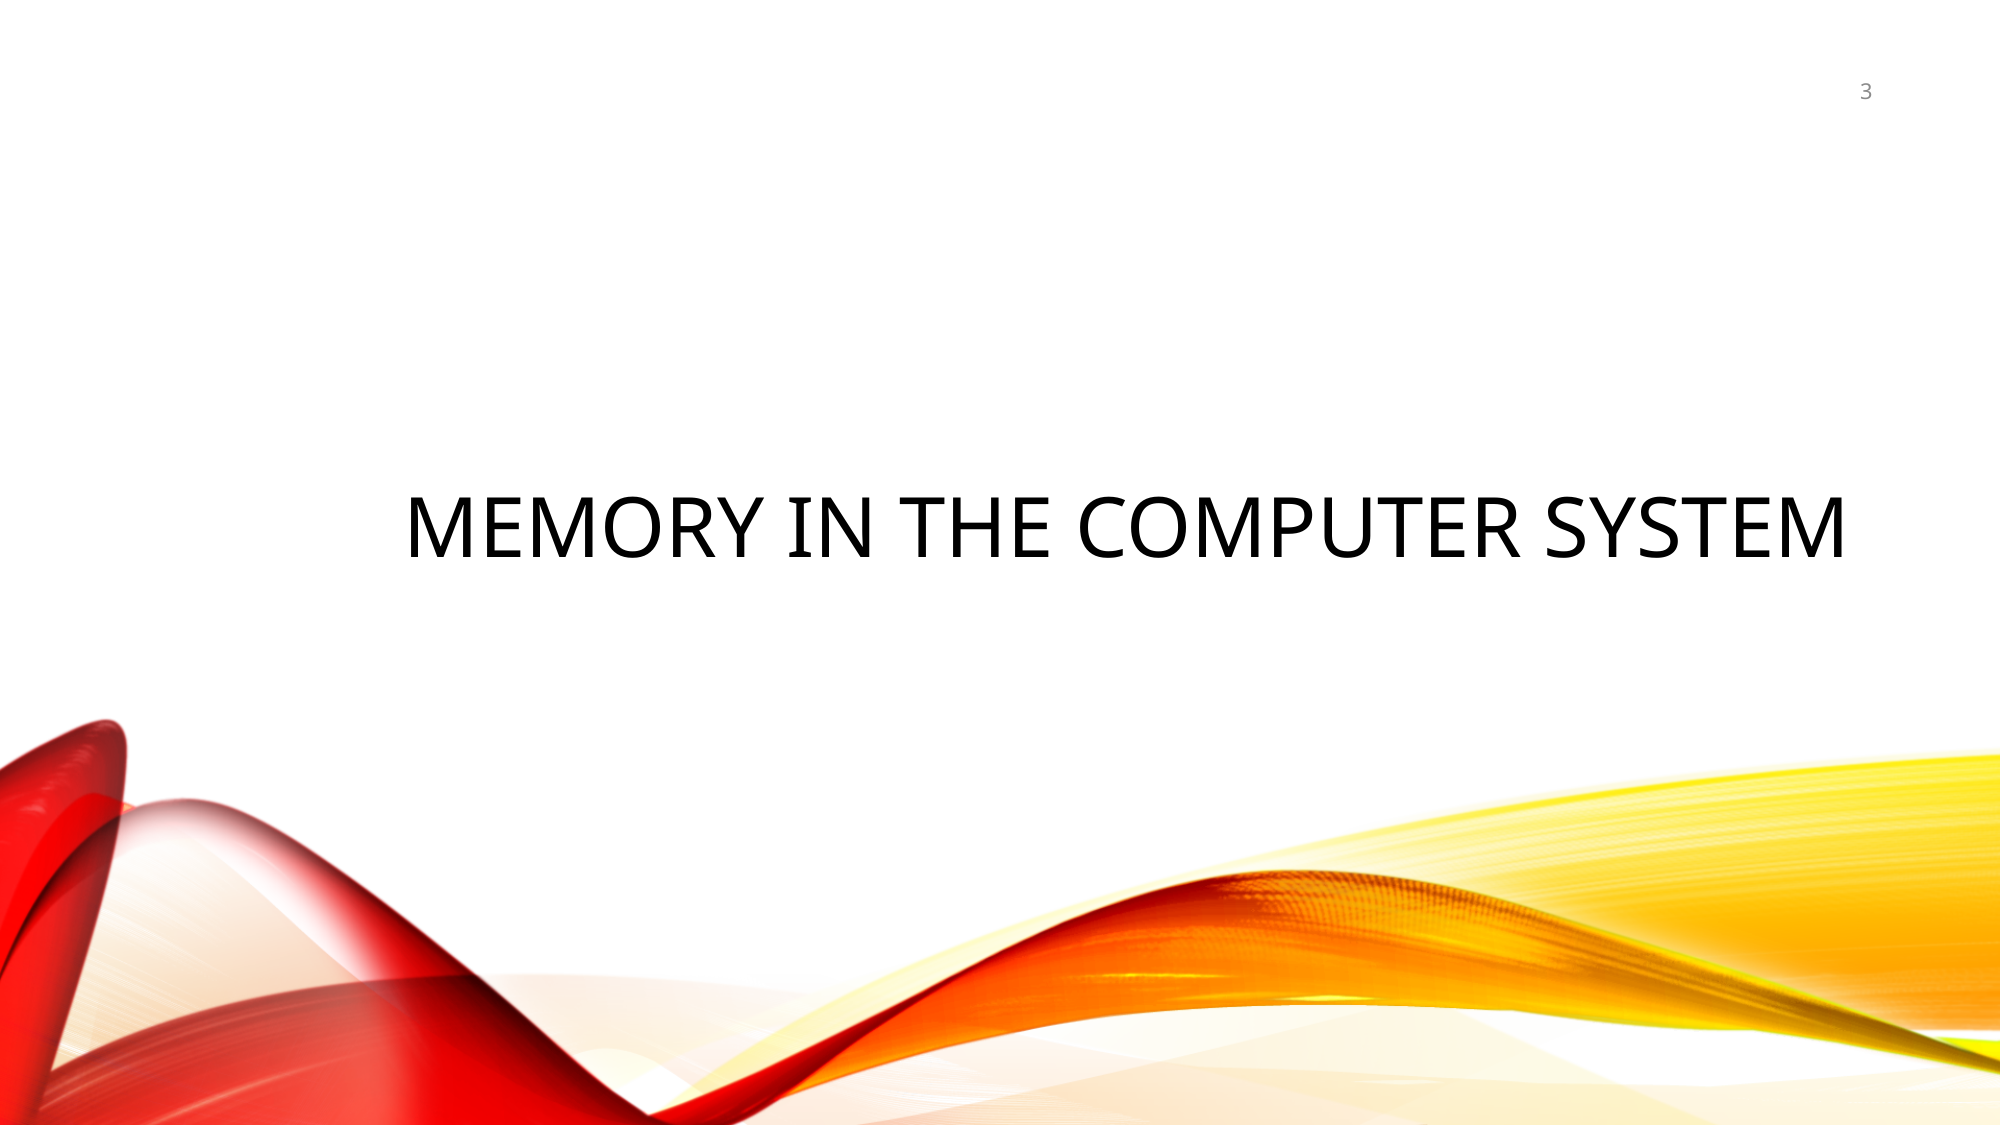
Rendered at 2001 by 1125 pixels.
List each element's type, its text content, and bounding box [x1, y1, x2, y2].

picture [0, 717, 2000, 1125]
title Memory in the computer system [112, 123, 1888, 584]
slide_number <number> [1781, 62, 1888, 123]
